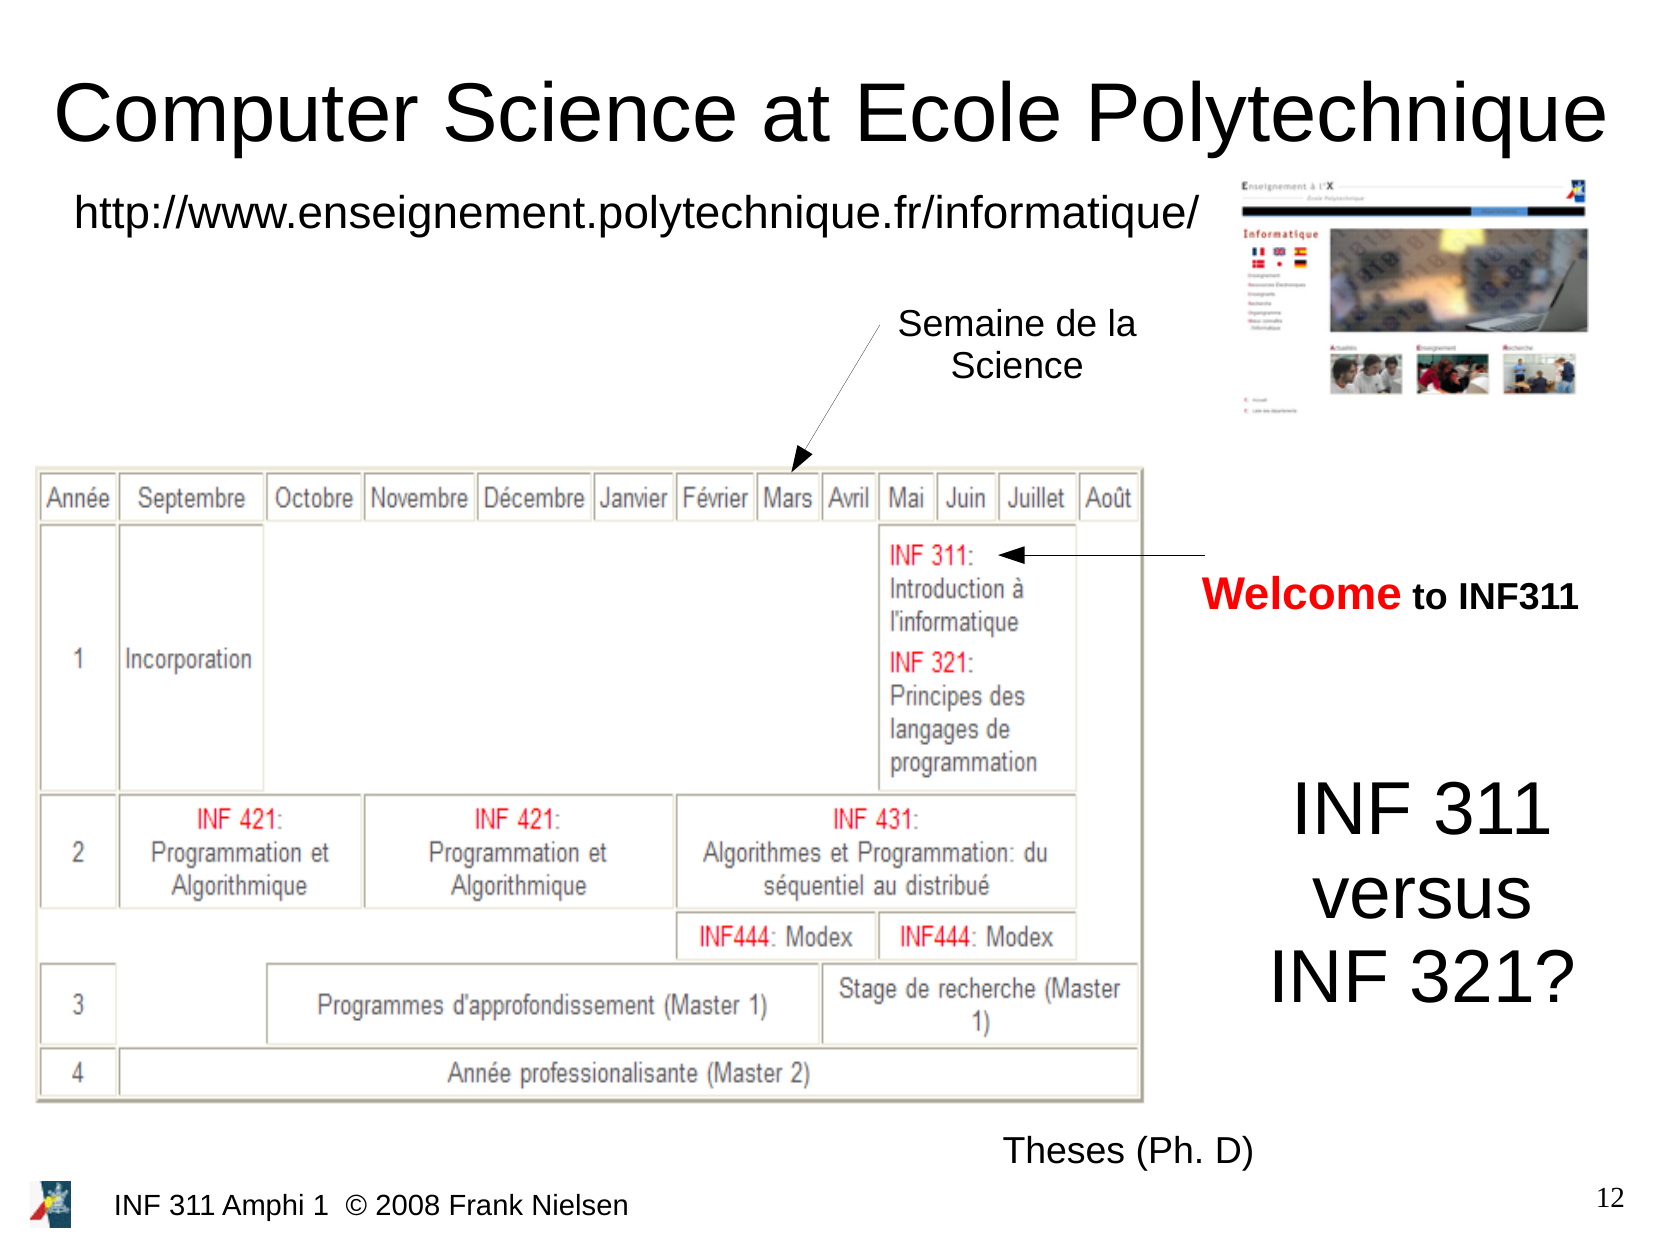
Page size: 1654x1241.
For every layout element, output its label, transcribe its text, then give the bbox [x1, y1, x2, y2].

text_box INF 311 versus INF 321? [1253, 759, 1592, 1026]
text_box Computer Science at Ecole Polytechnique [39, 59, 1625, 167]
text_box Semaine de la Science [882, 295, 1152, 395]
picture [35, 442, 1158, 1123]
text_box http://www.enseignement.polytechnique.fr/informatique/ [59, 179, 1215, 246]
picture [1240, 177, 1589, 420]
picture [29, 1181, 71, 1228]
text_box Welcome to INF311 [1187, 561, 1595, 629]
text_box Theses (Ph. D) [987, 1122, 1270, 1179]
